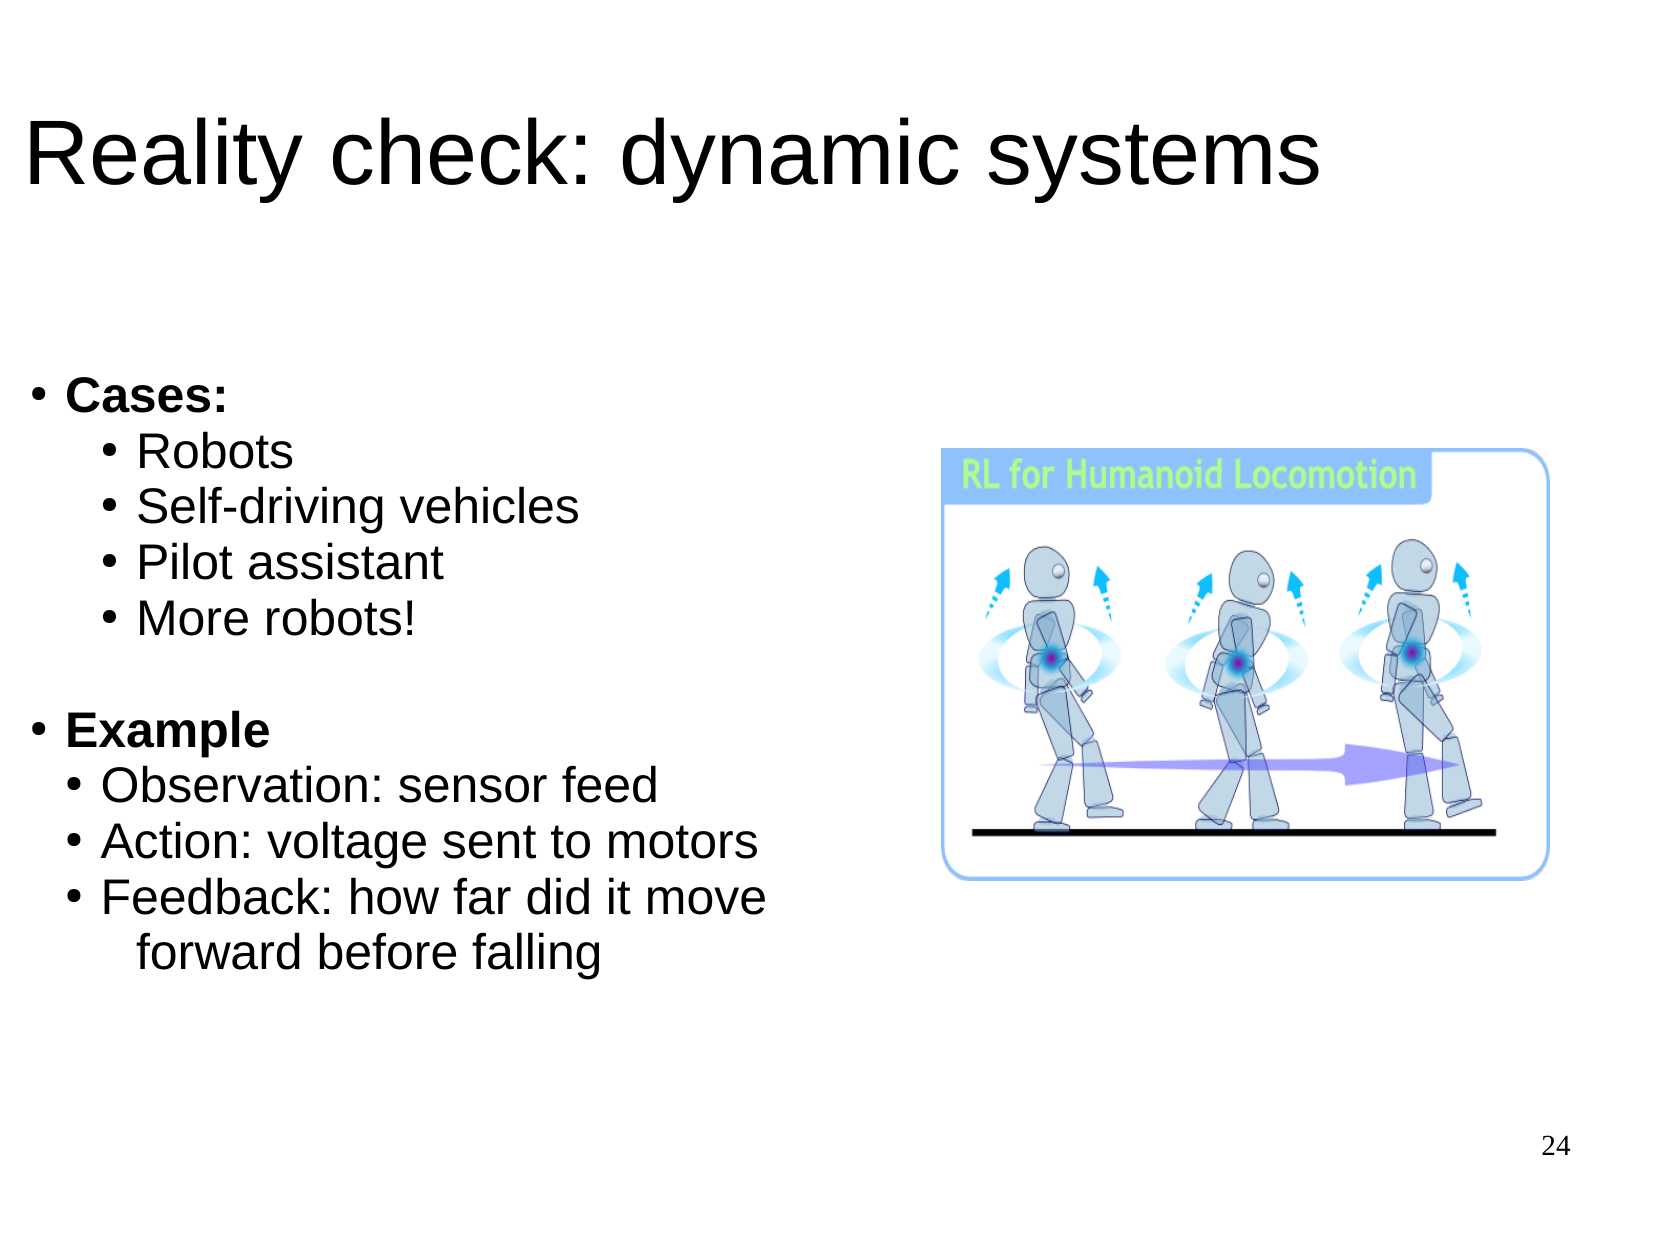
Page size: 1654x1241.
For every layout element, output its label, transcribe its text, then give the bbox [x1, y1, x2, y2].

text_box Cases: Robots Self-driving vehicles Pilot assistant More robots! Example Observation: sensor feed Action: voltage sent to motors Feedback: how far did it move forward before falling [15, 359, 1207, 1107]
picture [941, 448, 1550, 881]
title Reality check: dynamic systems [23, 49, 1512, 257]
